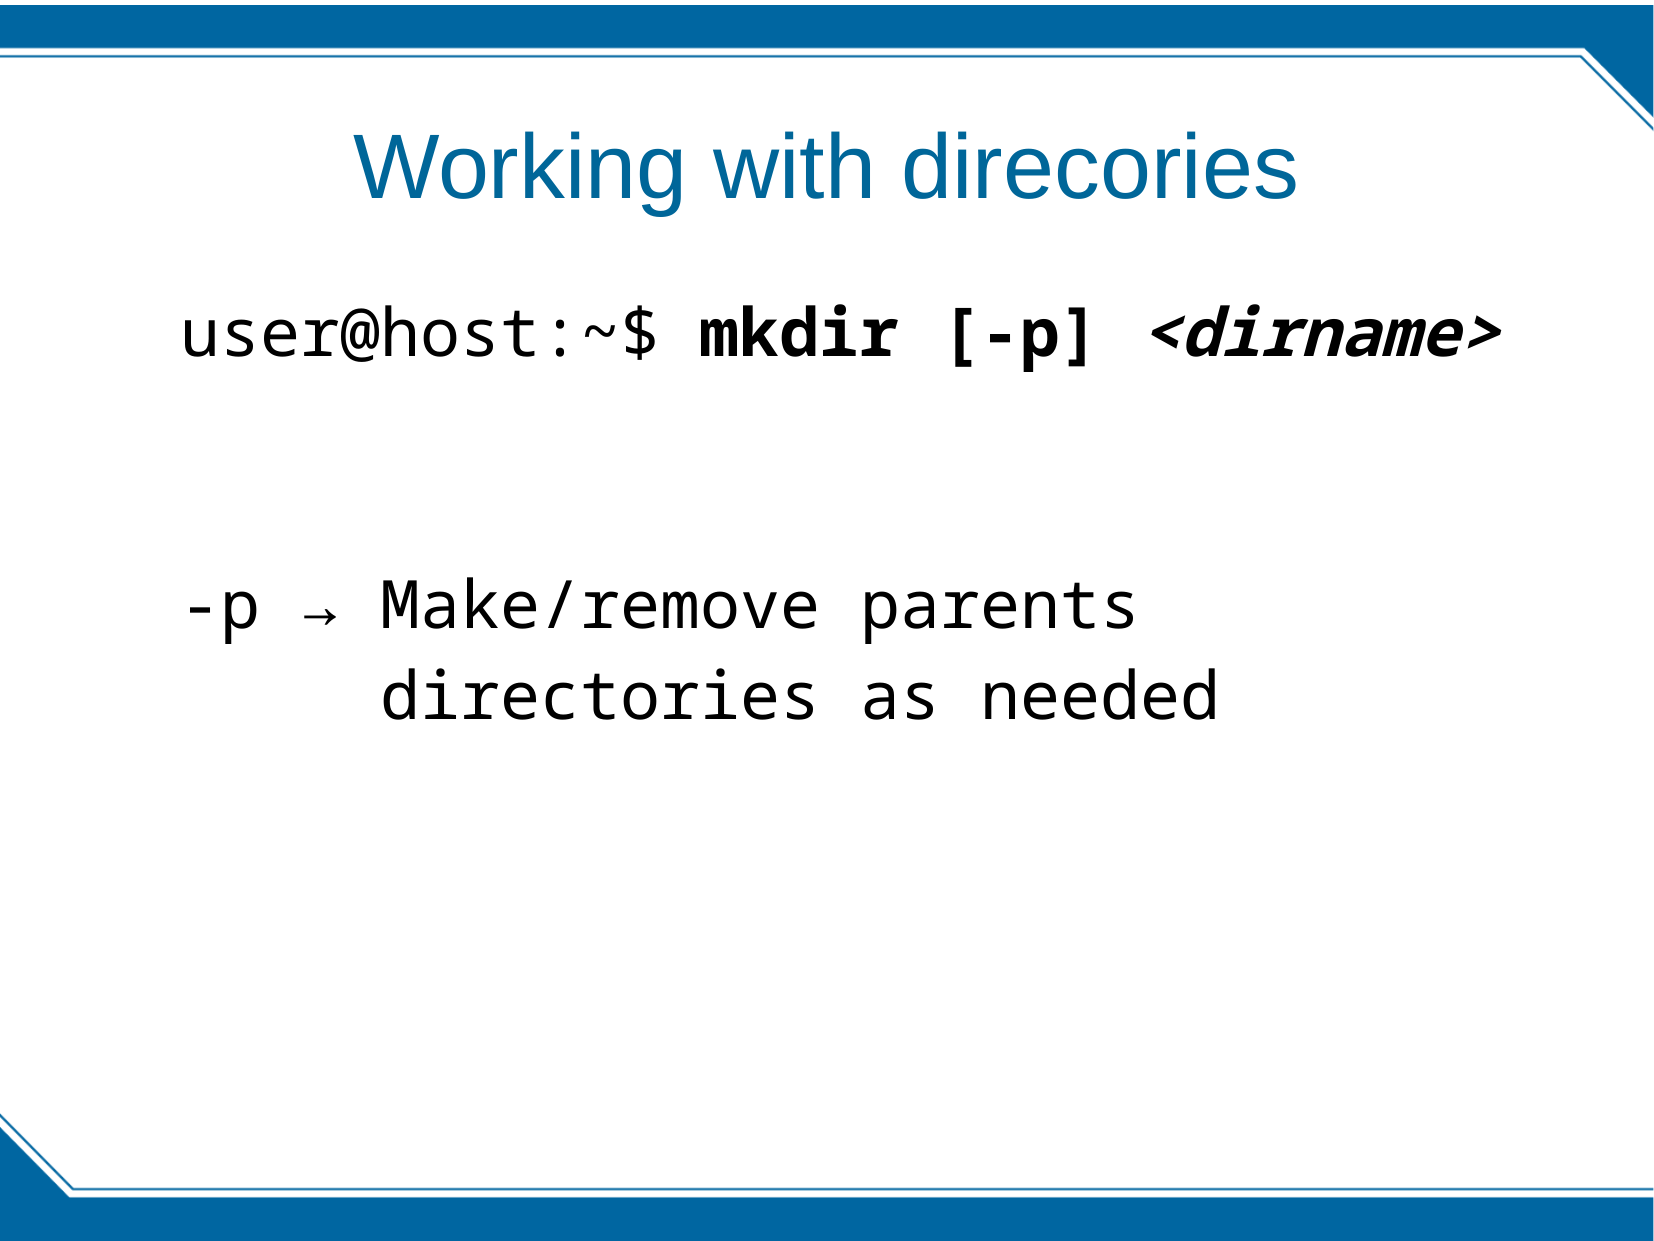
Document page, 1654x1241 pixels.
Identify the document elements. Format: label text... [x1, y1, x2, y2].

subtitle user@host:~$ mkdir [-p] <dirname> -p → Make/remove parents directories as needed [180, 285, 1546, 1156]
picture [0, 5, 1654, 132]
picture [0, 1113, 1654, 1241]
title Working with direcories [82, 62, 1571, 271]
